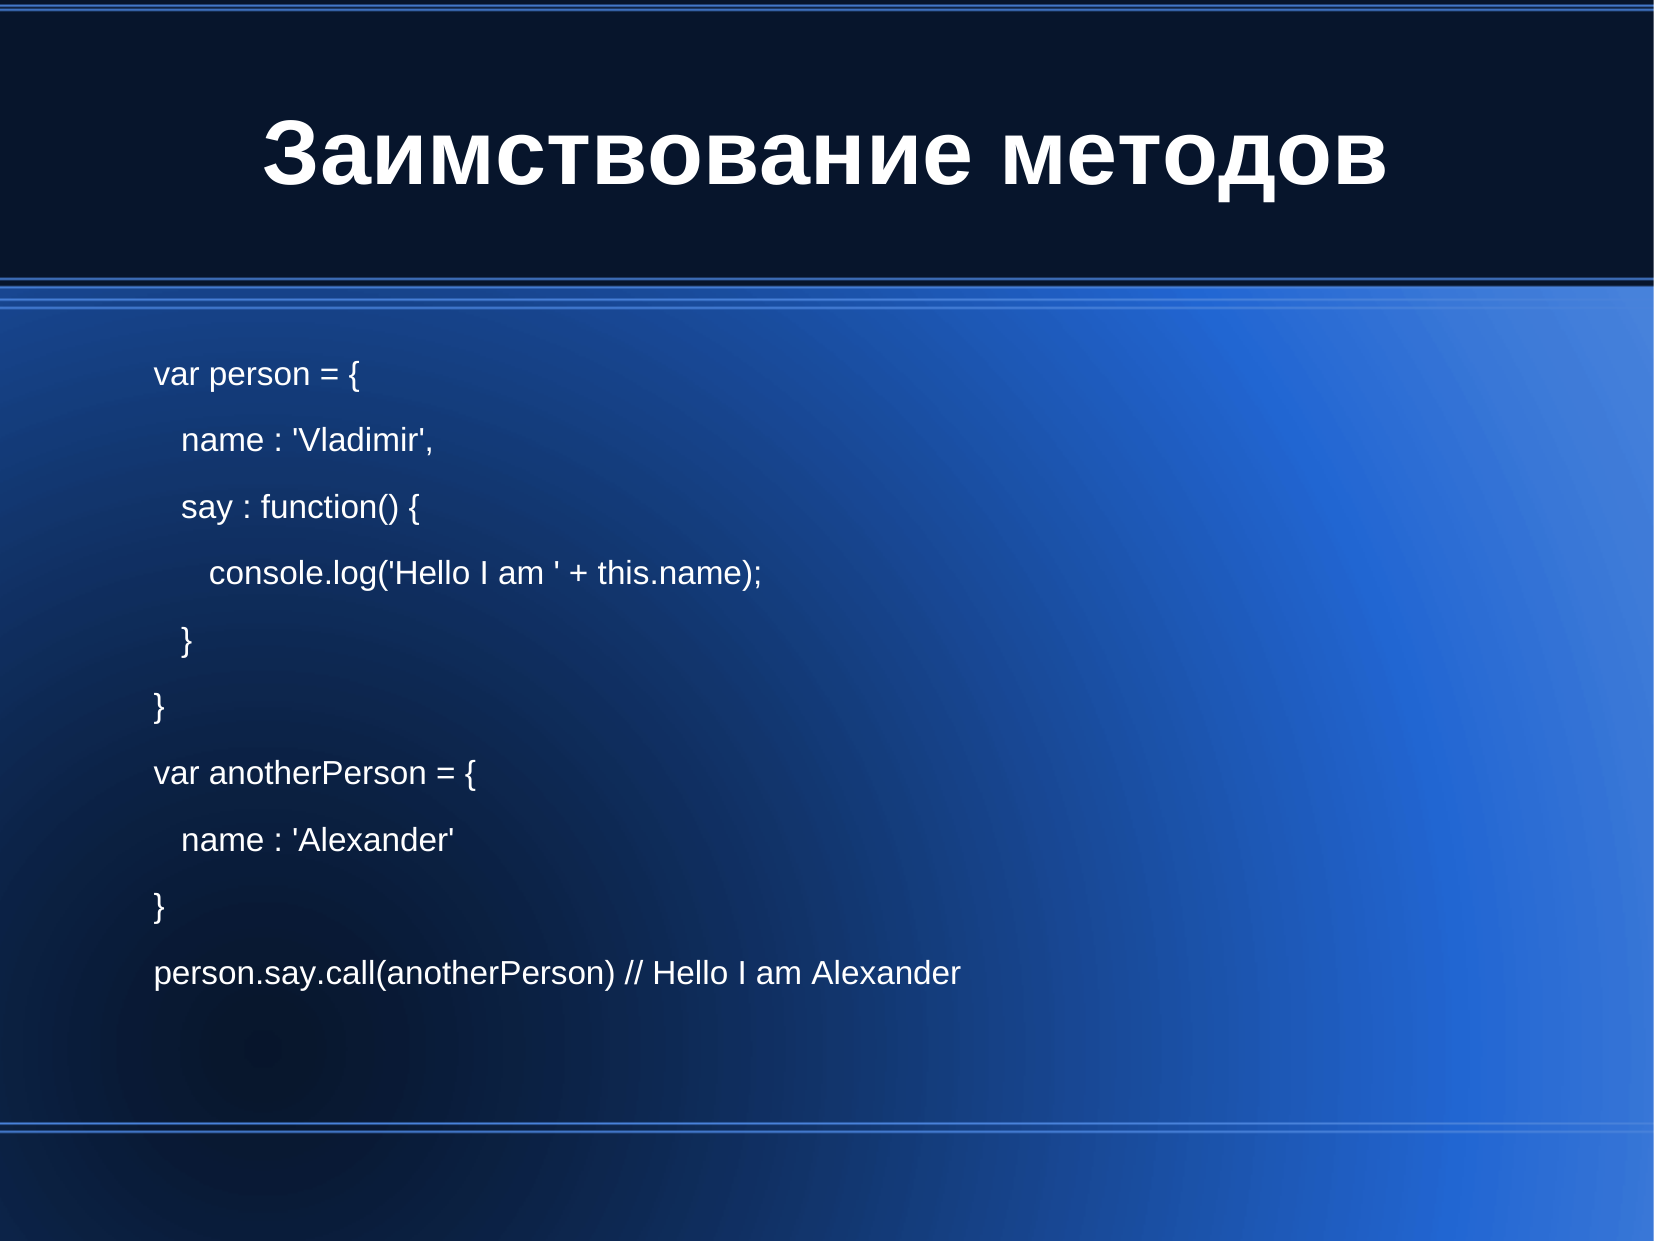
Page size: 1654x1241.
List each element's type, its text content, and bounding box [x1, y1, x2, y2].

title Заимствование методов [82, 49, 1571, 257]
list var person = { name : 'Vladimir', say : function() { console.log('Hello I am ' + this.name); } } var anotherPerson = { name : 'Alexander' } person.say.call(anotherPerson) // Hello I am Alexander [82, 355, 1571, 1058]
picture [0, 0, 1654, 1241]
